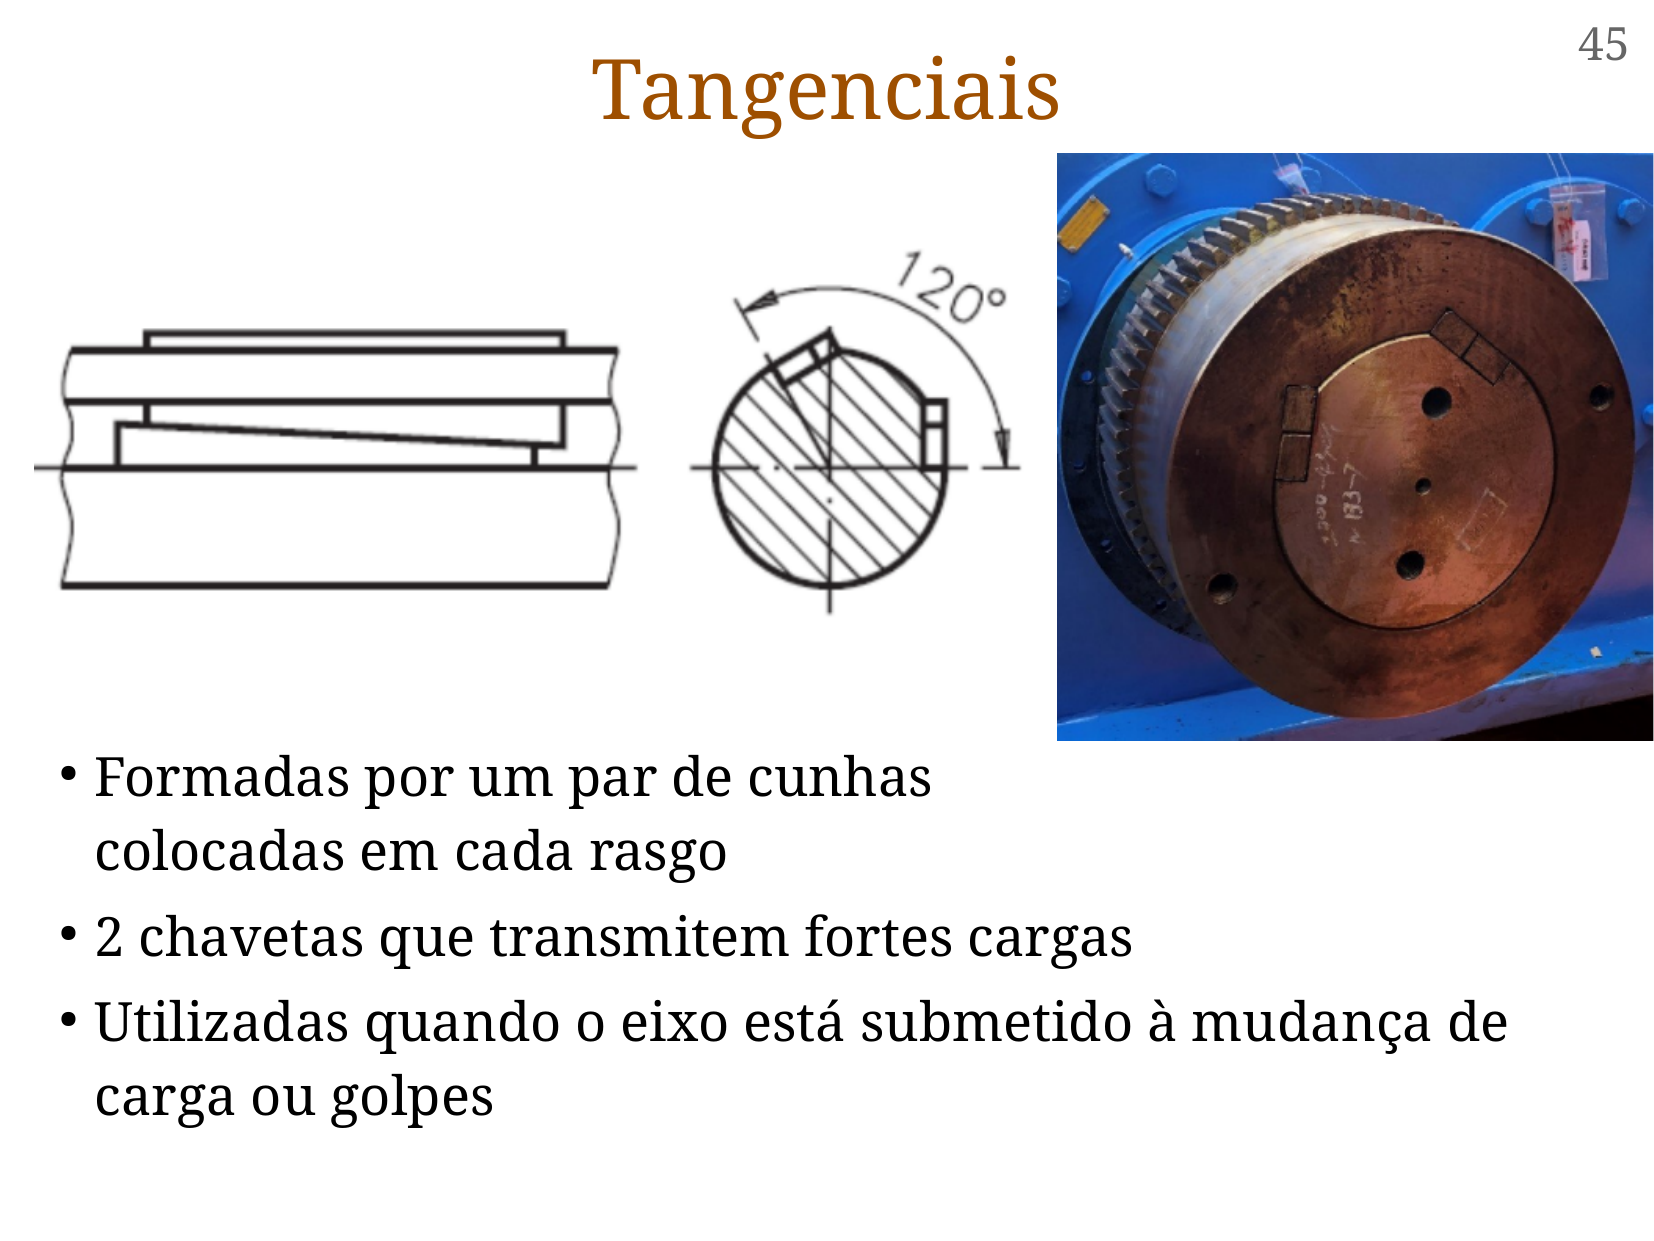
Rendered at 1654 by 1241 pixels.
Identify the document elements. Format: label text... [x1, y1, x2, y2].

title Tangenciais [59, 29, 1595, 148]
picture [34, 247, 1034, 622]
list Formadas por um par de cunhas colocadas em cada rasgo 2 chavetas que transmitem fortes cargas Utilizadas quando o eixo está submetido à mudança de carga ou golpes [59, 738, 1595, 1211]
picture [1057, 153, 1654, 741]
